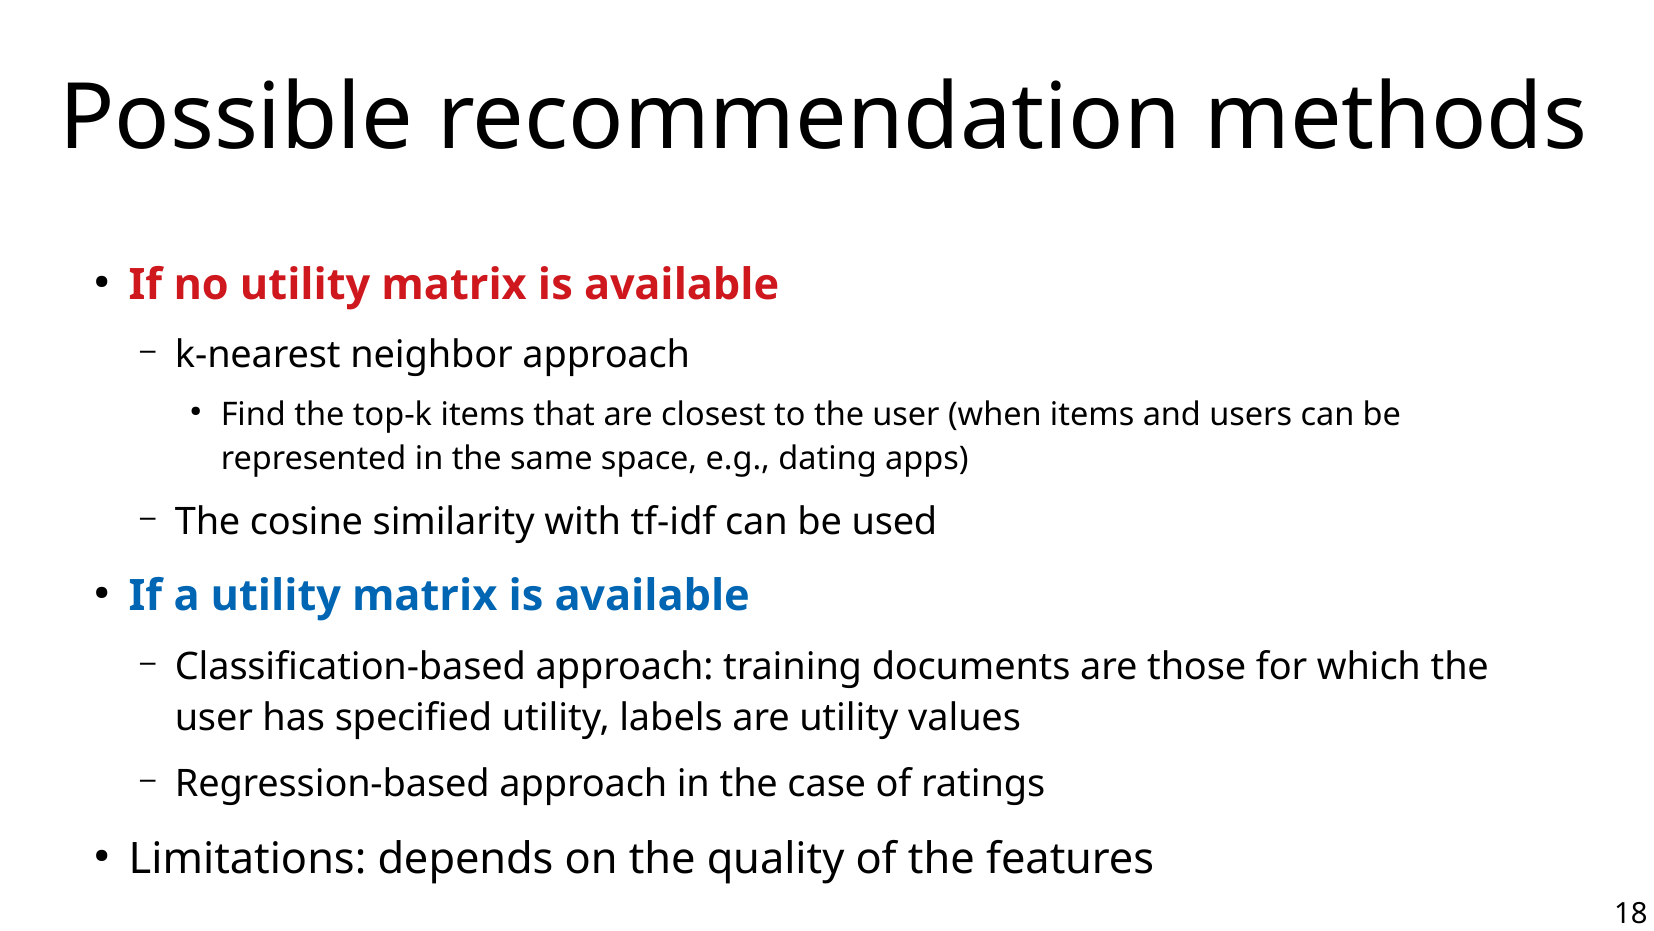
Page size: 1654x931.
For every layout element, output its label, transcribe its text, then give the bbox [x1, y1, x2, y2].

title Possible recommendation methods [0, 1, 1650, 226]
list If no utility matrix is available k-nearest neighbor approach Find the top-k items that are closest to the user (when items and users can be represented in the same space, e.g., dating apps) The cosine similarity with tf-idf can be used If a utility matrix is available Classification-based approach: training documents are those for which the user has specified utility, labels are utility values Regression-based approach in the case of ratings Limitations: depends on the quality of the features [82, 253, 1571, 887]
